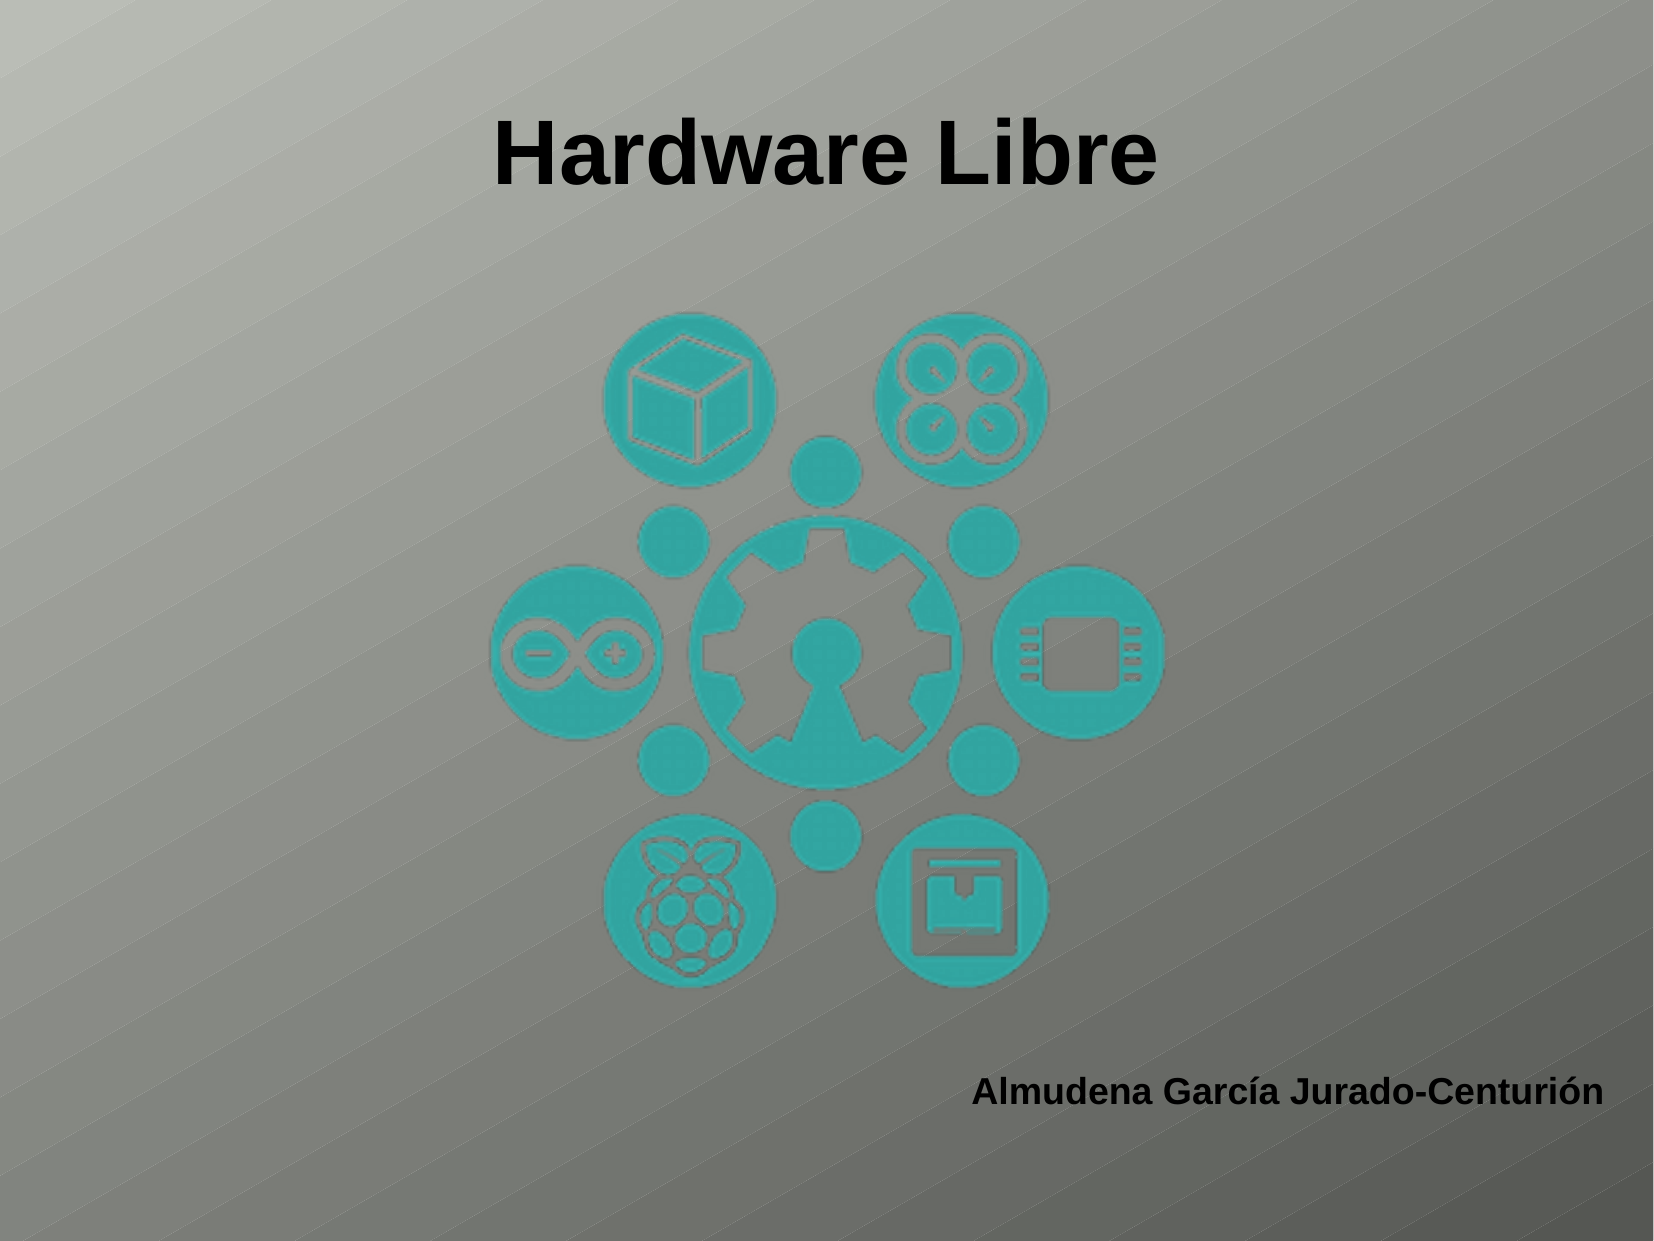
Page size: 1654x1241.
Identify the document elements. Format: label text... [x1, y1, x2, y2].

picture [484, 307, 1169, 992]
text_box Almudena García Jurado-Centurión [956, 1062, 1630, 1162]
title Hardware Libre [82, 49, 1571, 257]
